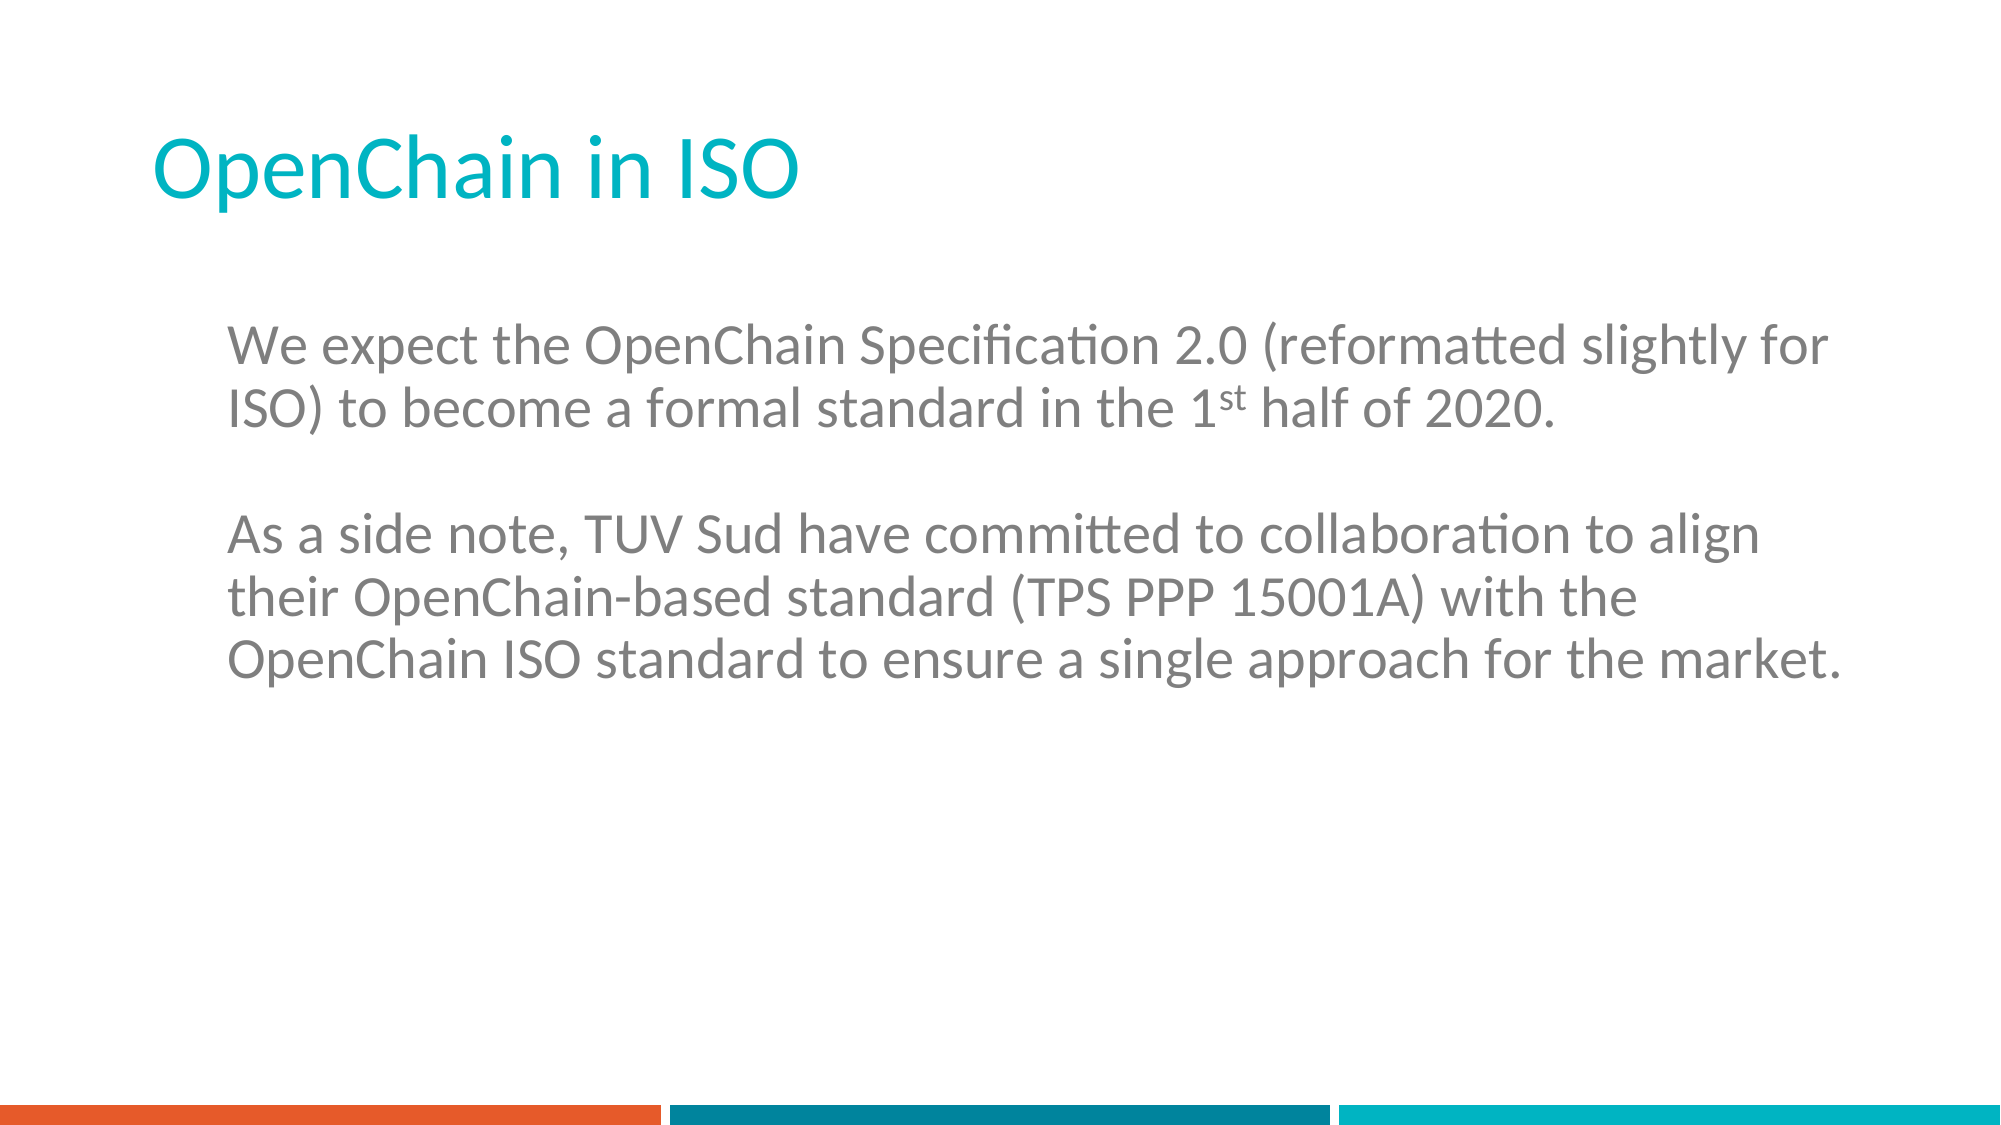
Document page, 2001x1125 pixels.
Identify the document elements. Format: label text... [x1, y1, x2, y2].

title OpenChain in ISO [137, 59, 1863, 278]
list We expect the OpenChain Specification 2.0 (reformatted slightly for ISO) to become a formal standard in the 1st half of 2020. As a side note, TUV Sud have committed to collaboration to align their OpenChain-based standard (TPS PPP 15001A) with the OpenChain ISO standard to ensure a single approach for the market. [137, 299, 1863, 928]
